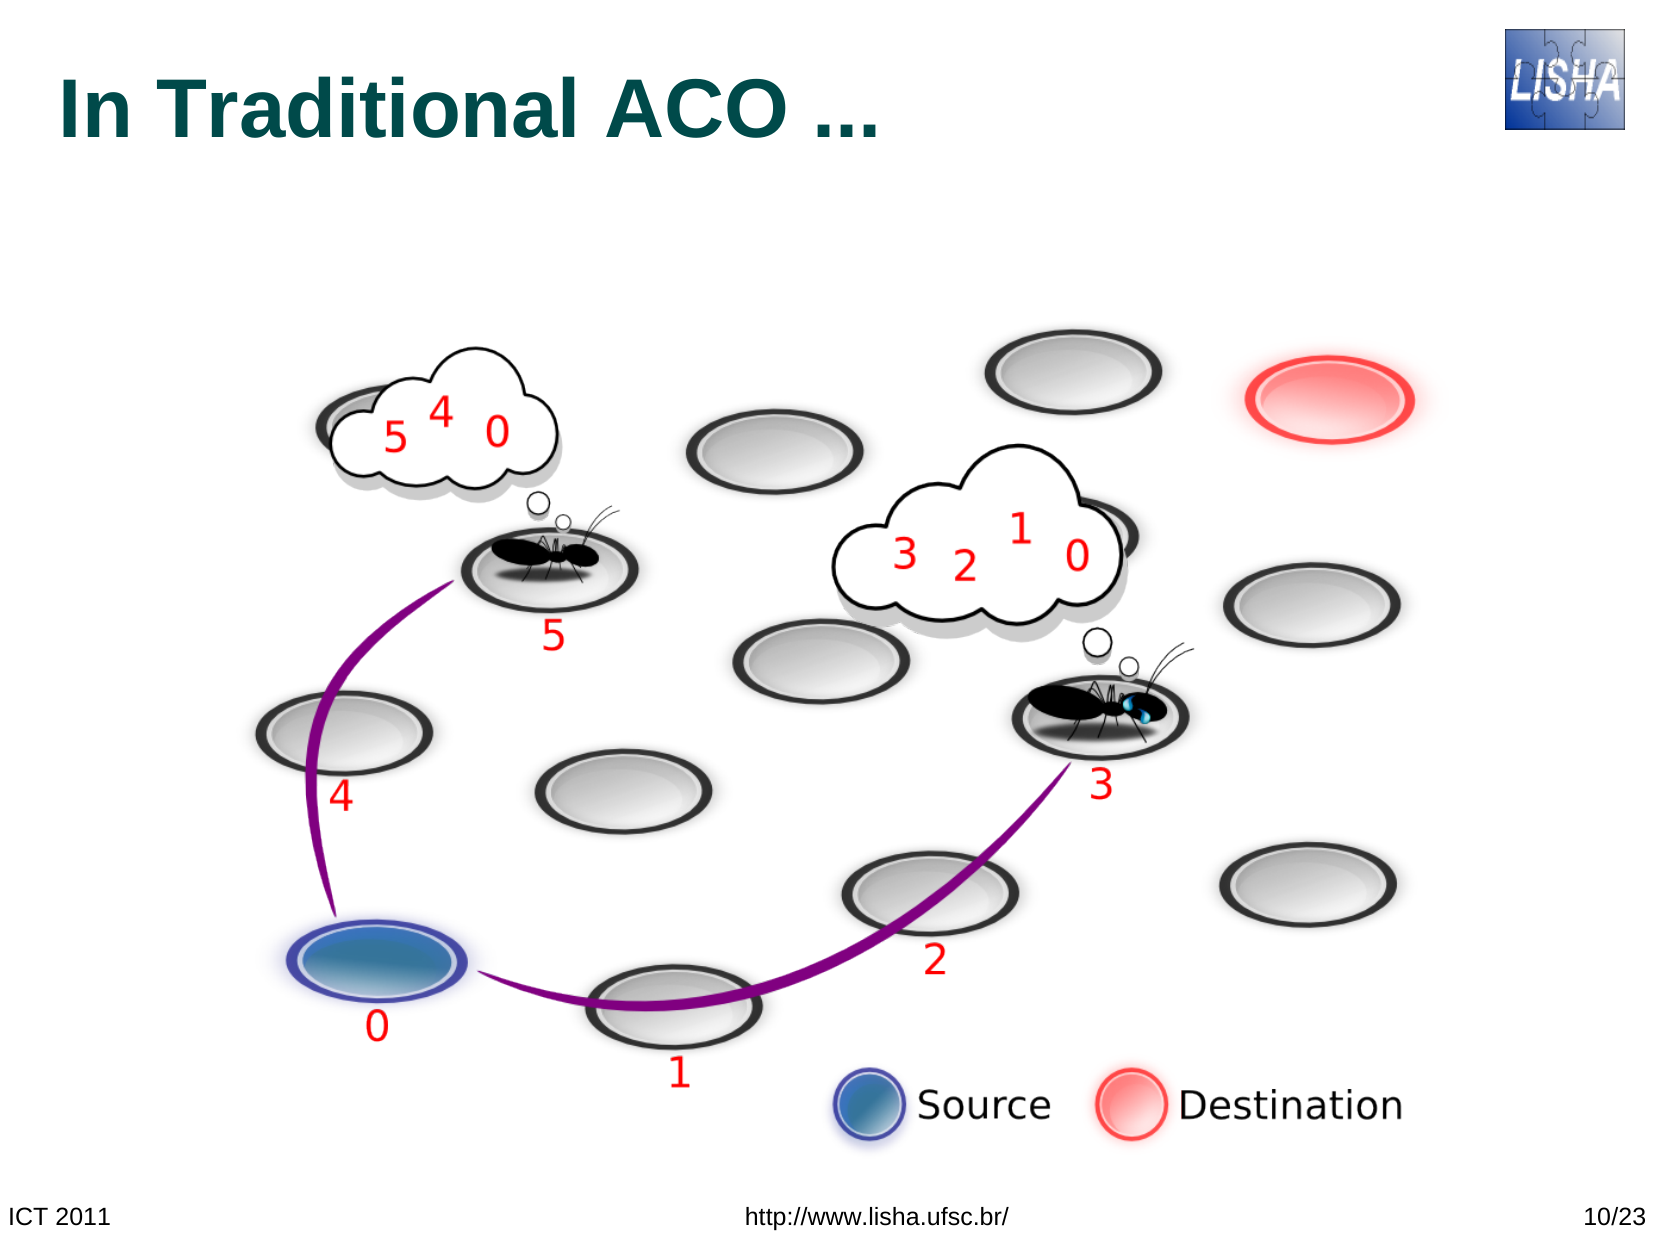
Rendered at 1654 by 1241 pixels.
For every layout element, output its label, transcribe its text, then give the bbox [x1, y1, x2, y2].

picture [200, 295, 1453, 1182]
title In Traditional ACO ... [58, 11, 1595, 219]
picture [1595, 29, 1625, 130]
